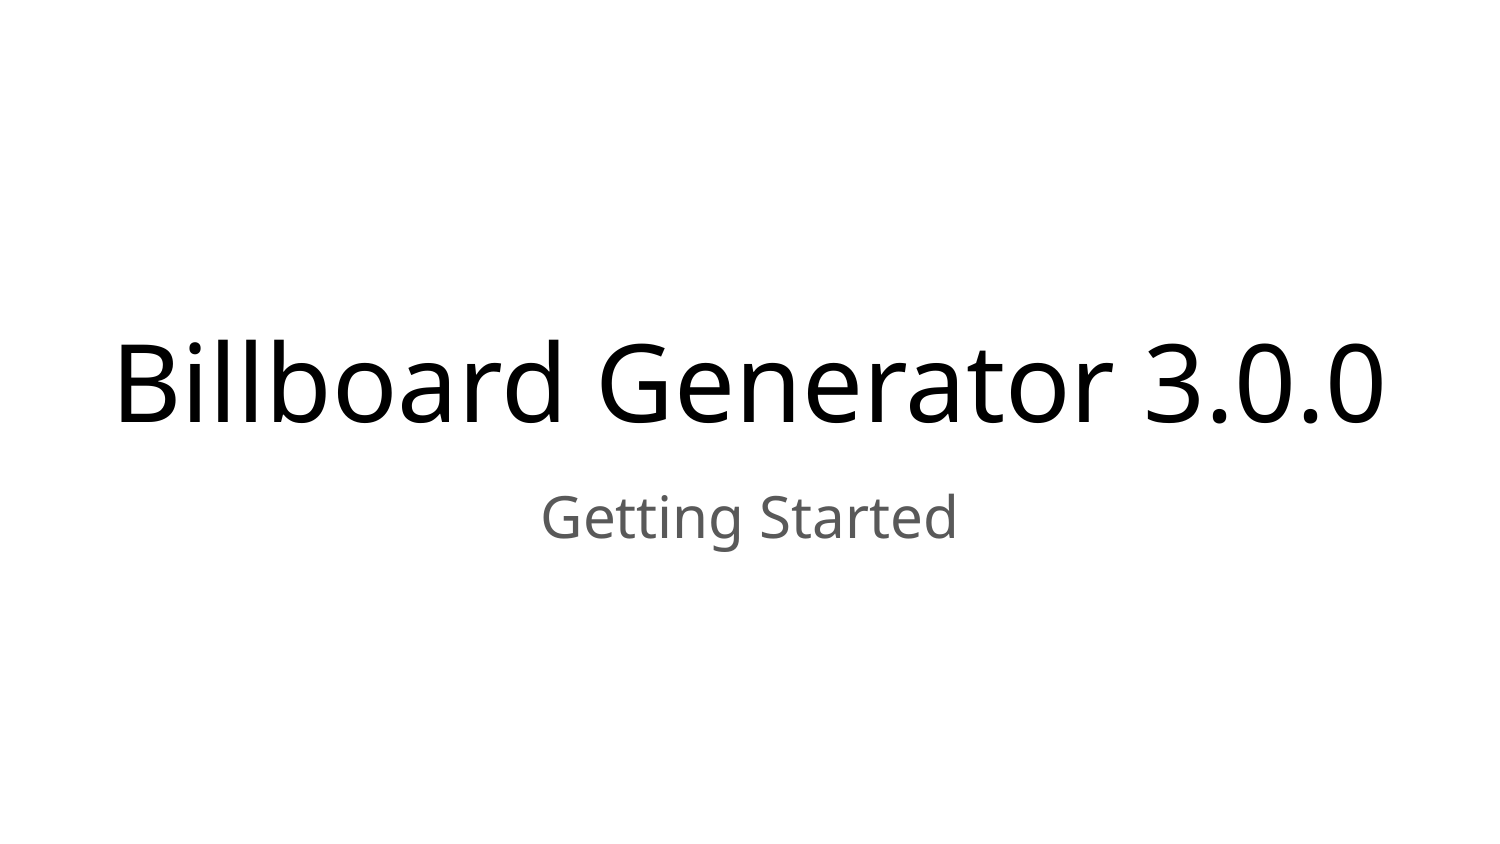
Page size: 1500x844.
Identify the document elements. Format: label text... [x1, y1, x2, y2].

subtitle Getting Started [51, 464, 1449, 595]
title Billboard Generator 3.0.0 [51, 122, 1449, 459]
